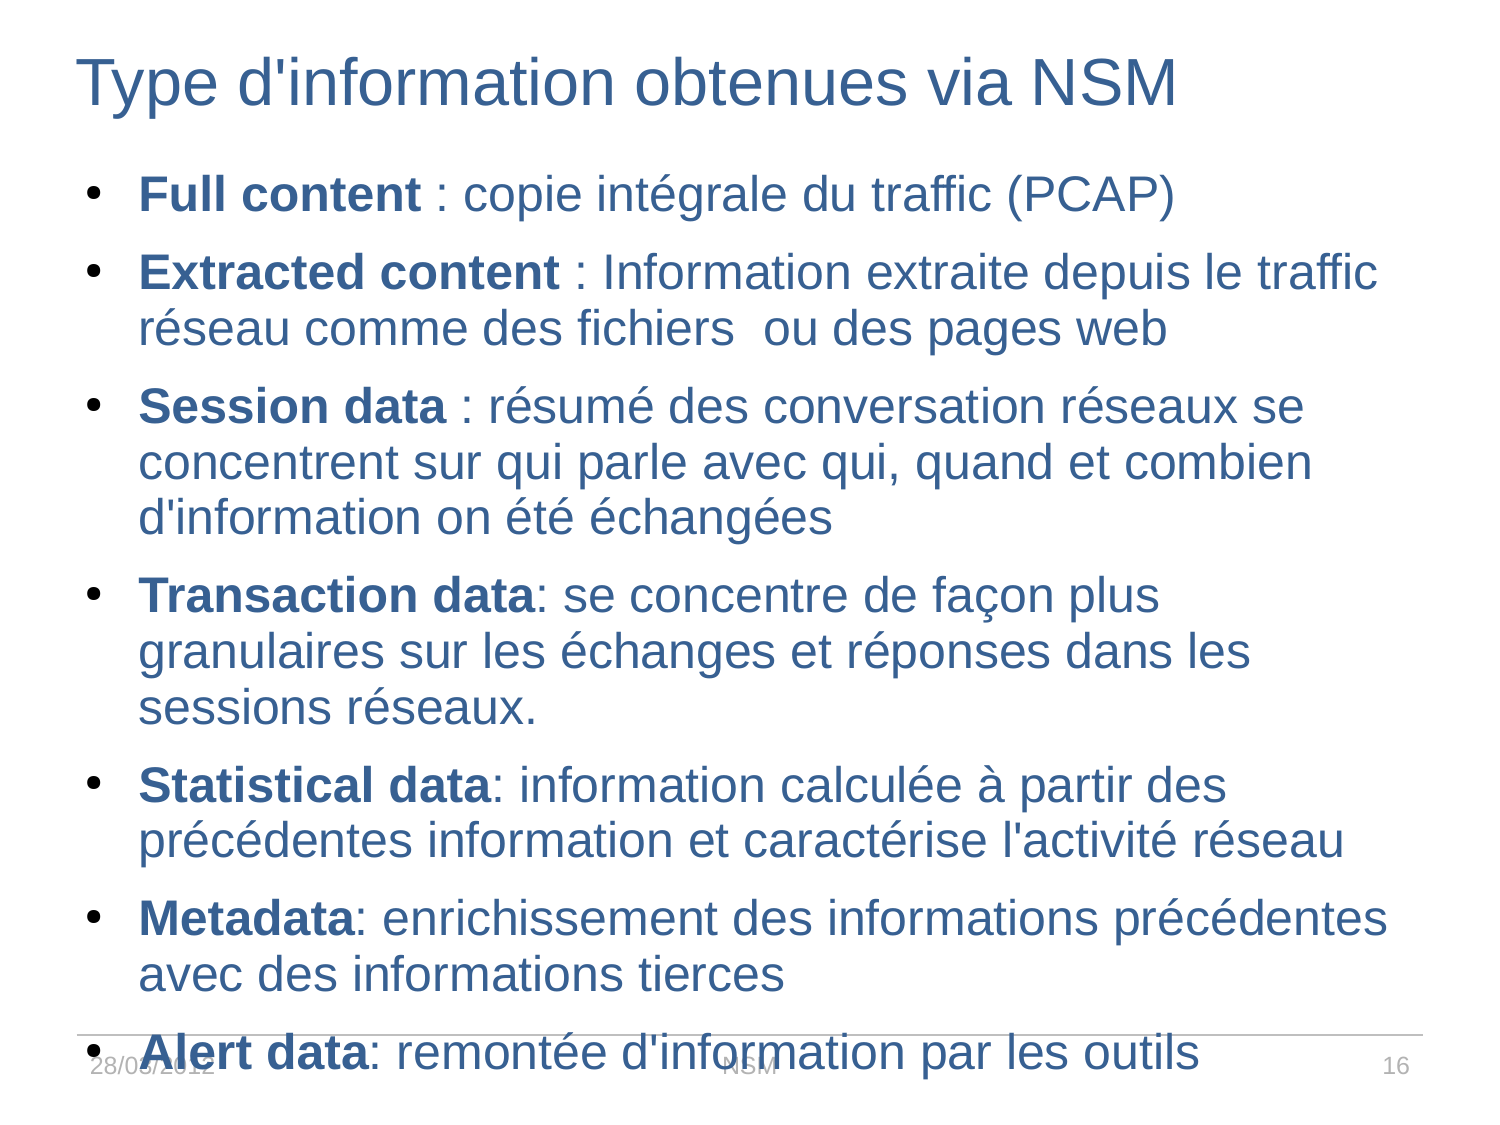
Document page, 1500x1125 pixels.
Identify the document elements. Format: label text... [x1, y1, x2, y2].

title Type d'information obtenues via NSM [75, 45, 1425, 233]
list Full content : copie intégrale du traffic (PCAP) Extracted content : Information extraite depuis le traffic réseau comme des fichiers ou des pages web Session data : résumé des conversation réseaux se concentrent sur qui parle avec qui, quand et combien d'information on été échangées Transaction data: se concentre de façon plus granulaires sur les échanges et réponses dans les sessions réseaux. Statistical data: information calculée à partir des précédentes information et caractérise l'activité réseau Metadata: enrichissement des informations précédentes avec des informations tierces Alert data: remontée d'information par les outils [67, 166, 1418, 1072]
